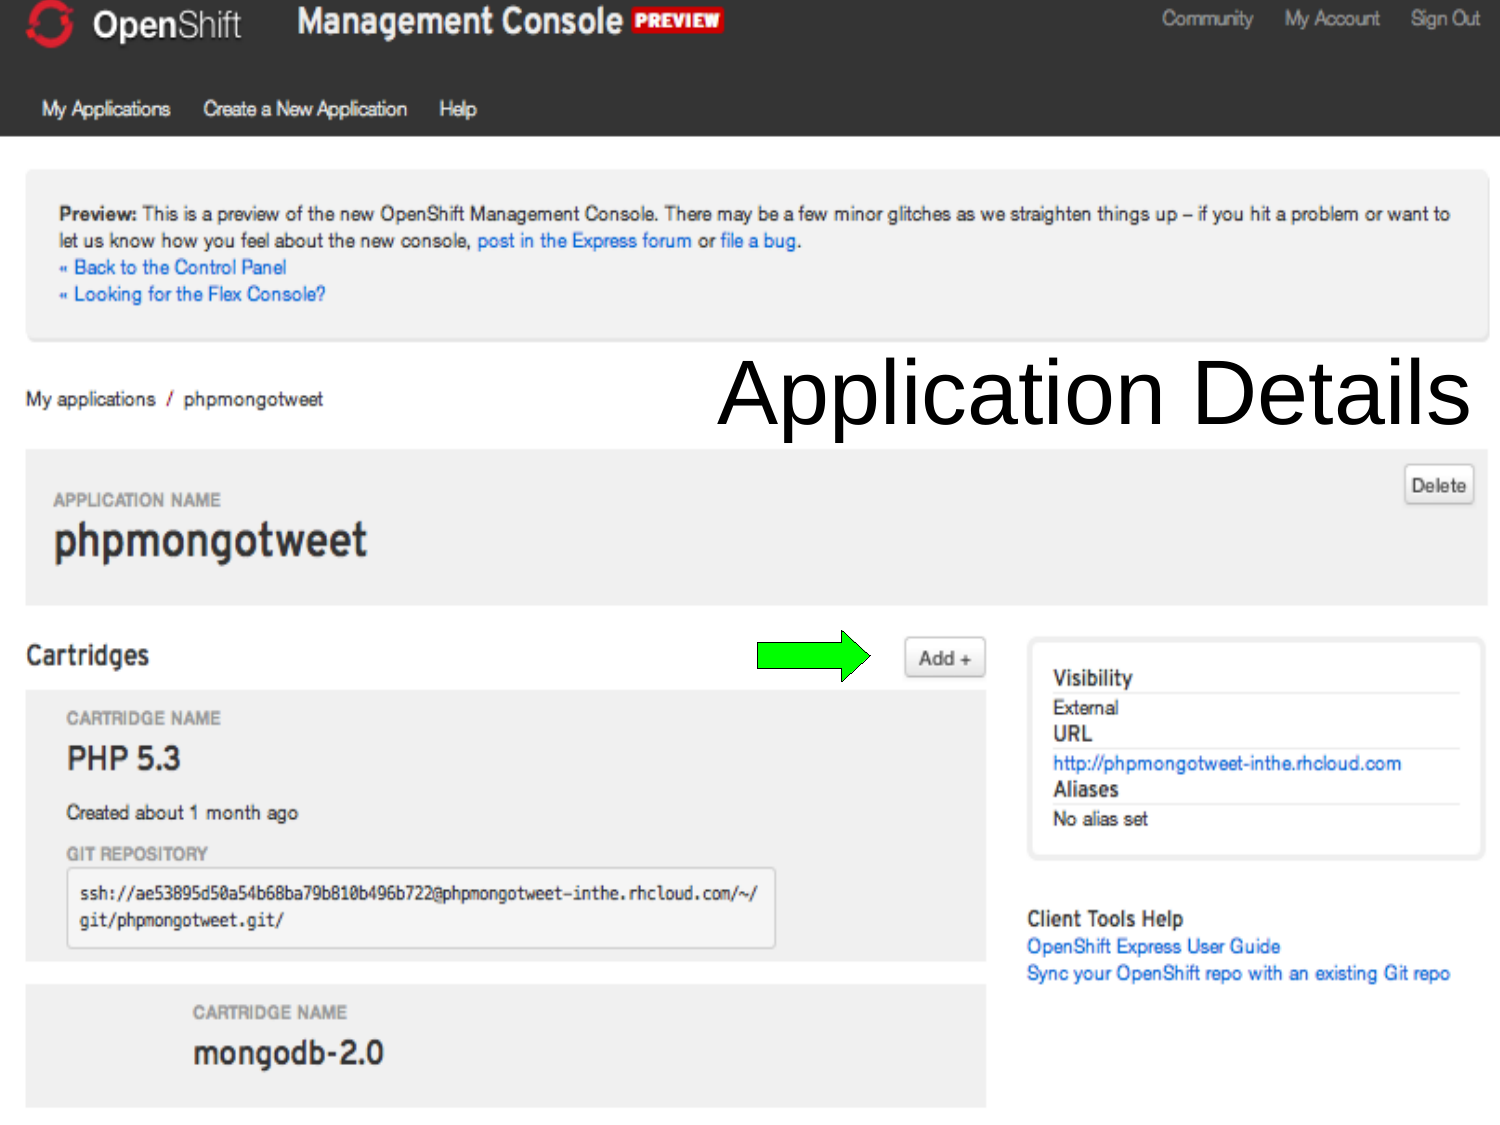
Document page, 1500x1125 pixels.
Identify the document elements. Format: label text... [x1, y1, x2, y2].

text_box [757, 630, 871, 682]
picture [0, 0, 1500, 1125]
title Application Details [702, 270, 1500, 506]
